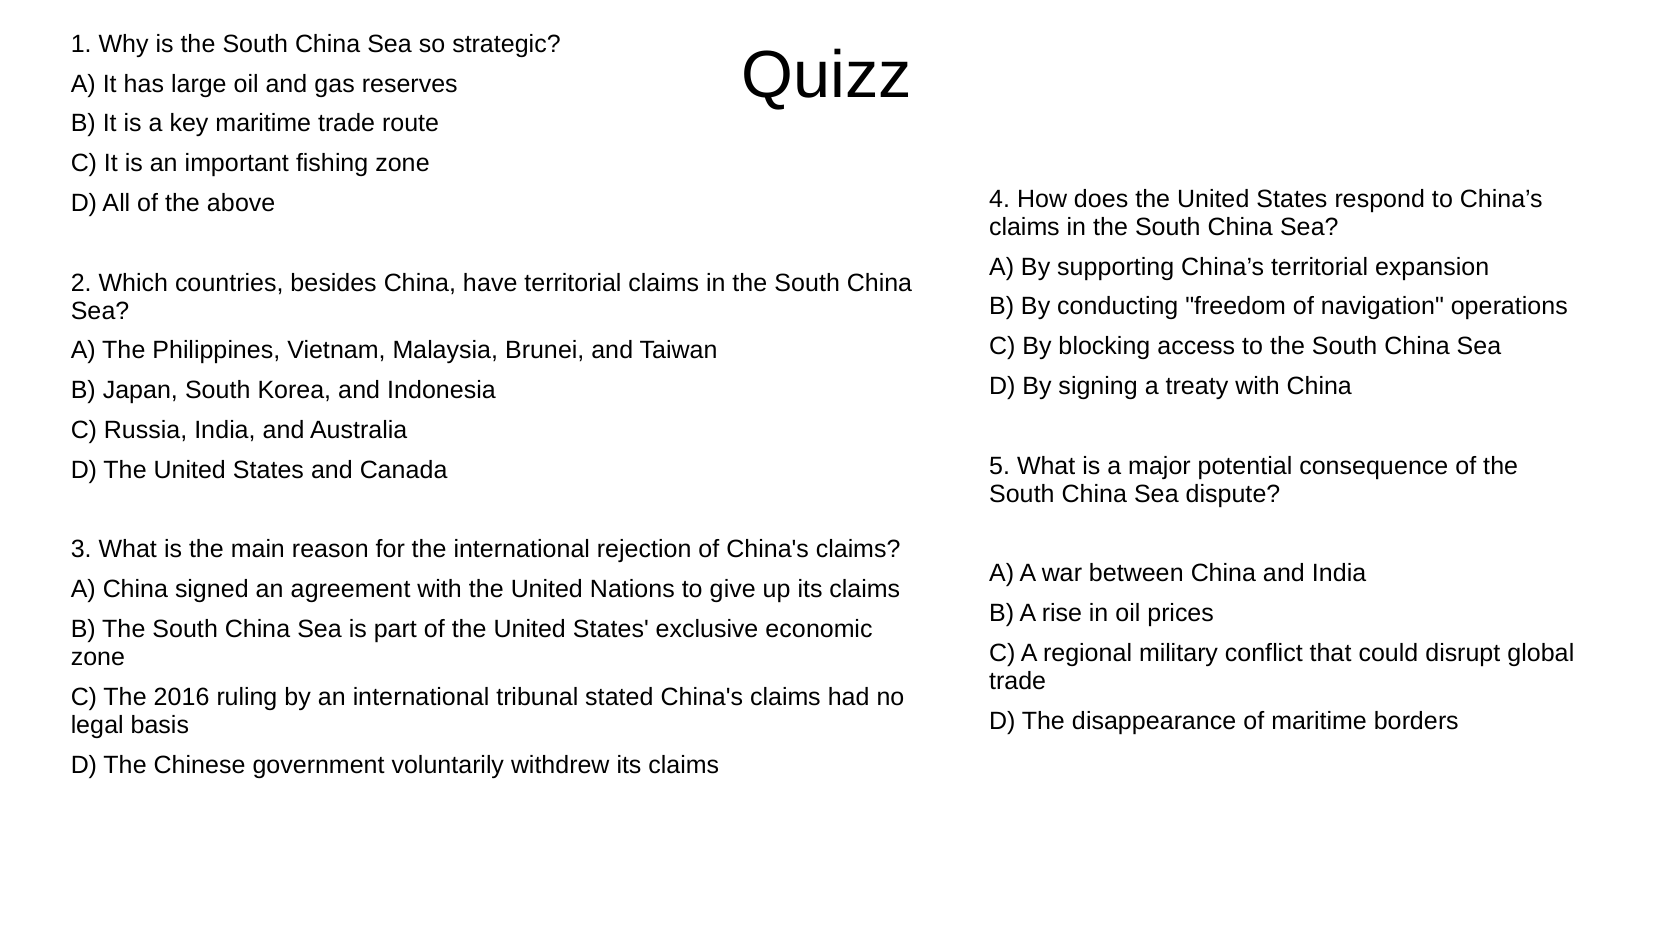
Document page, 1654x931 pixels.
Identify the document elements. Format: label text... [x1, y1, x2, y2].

list 1. Why is the South China Sea so strategic? A) It has large oil and gas reserves B) It is a key maritime trade route C) It is an important fishing zone D) All of the above 2. Which countries, besides China, have territorial claims in the South China Sea? A) The Philippines, Vietnam, Malaysia, Brunei, and Taiwan B) Japan, South Korea, and Indonesia C) Russia, India, and Australia D) The United States and Canada 3. What is the main reason for the international rejection of China's claims? A) China signed an agreement with the United Nations to give up its claims B) The South China Sea is part of the United States' exclusive economic zone C) The 2016 ruling by an international tribunal stated China's claims had no legal basis D) The Chinese government voluntarily withdrew its claims [0, 29, 916, 916]
text_box 4. How does the United States respond to China’s claims in the South China Sea? A) By supporting China’s territorial expansion B) By conducting "freedom of navigation" operations C) By blocking access to the South China Sea D) By signing a treaty with China 5. What is a major potential consequence of the South China Sea dispute? A) A war between China and India B) A rise in oil prices C) A regional military conflict that could disrupt global trade D) The disappearance of maritime borders [974, 177, 1595, 916]
text_box Quizz [29, 29, 1625, 148]
